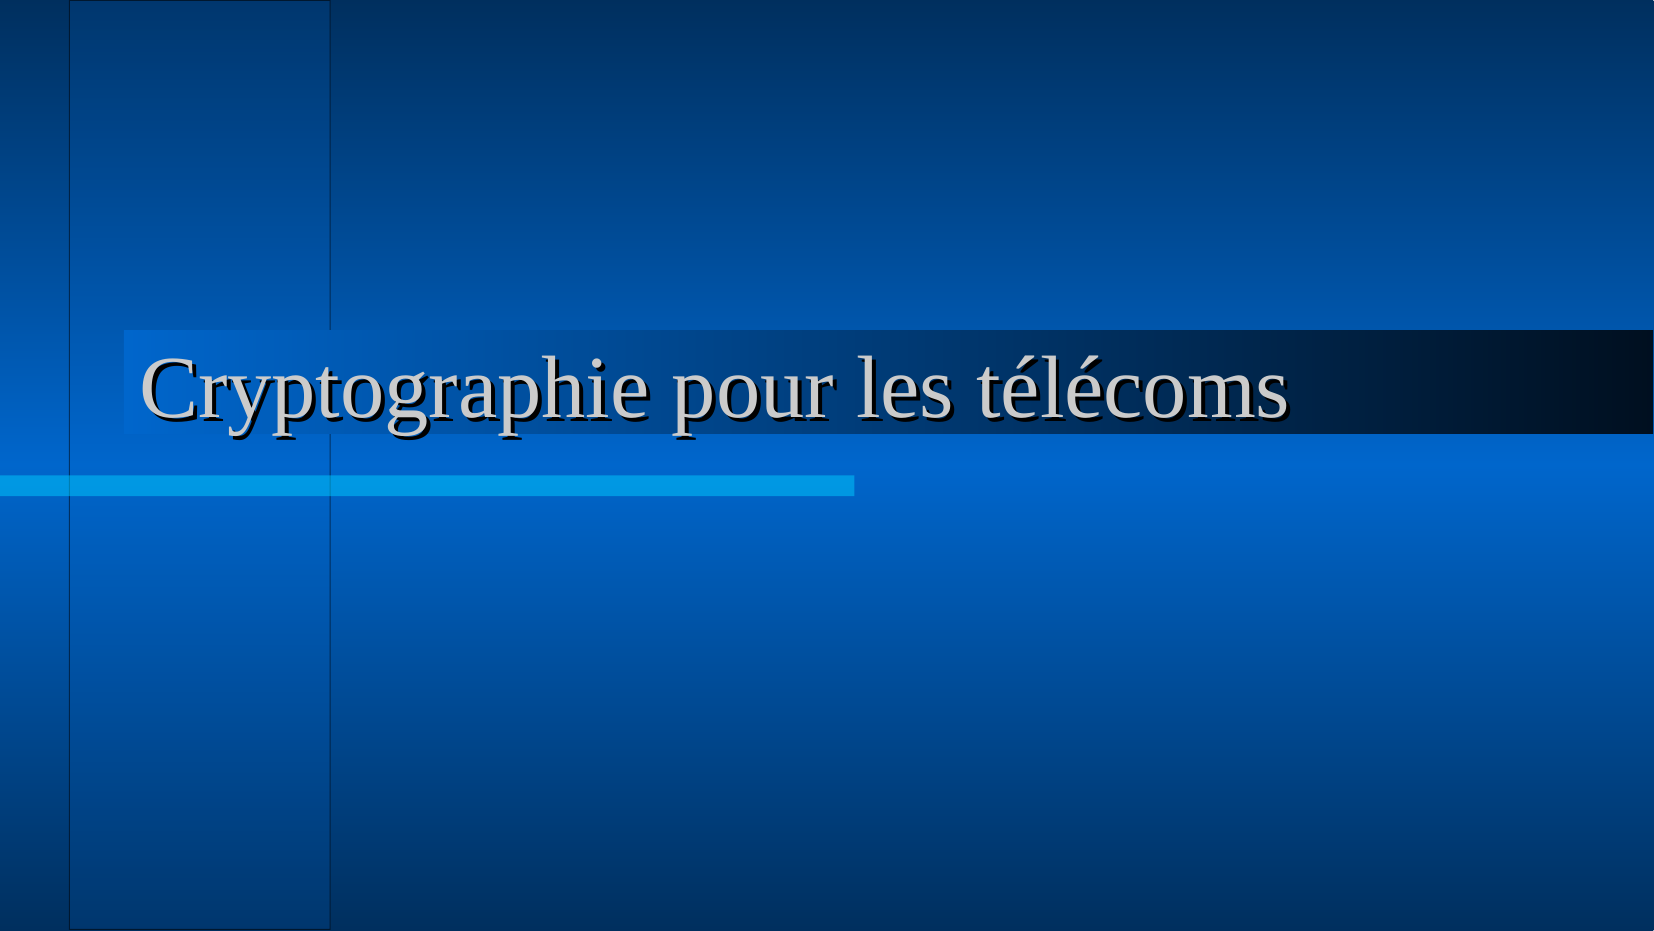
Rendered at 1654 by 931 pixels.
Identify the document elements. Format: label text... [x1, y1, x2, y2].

title Cryptographie pour les télécoms [124, 309, 1530, 466]
